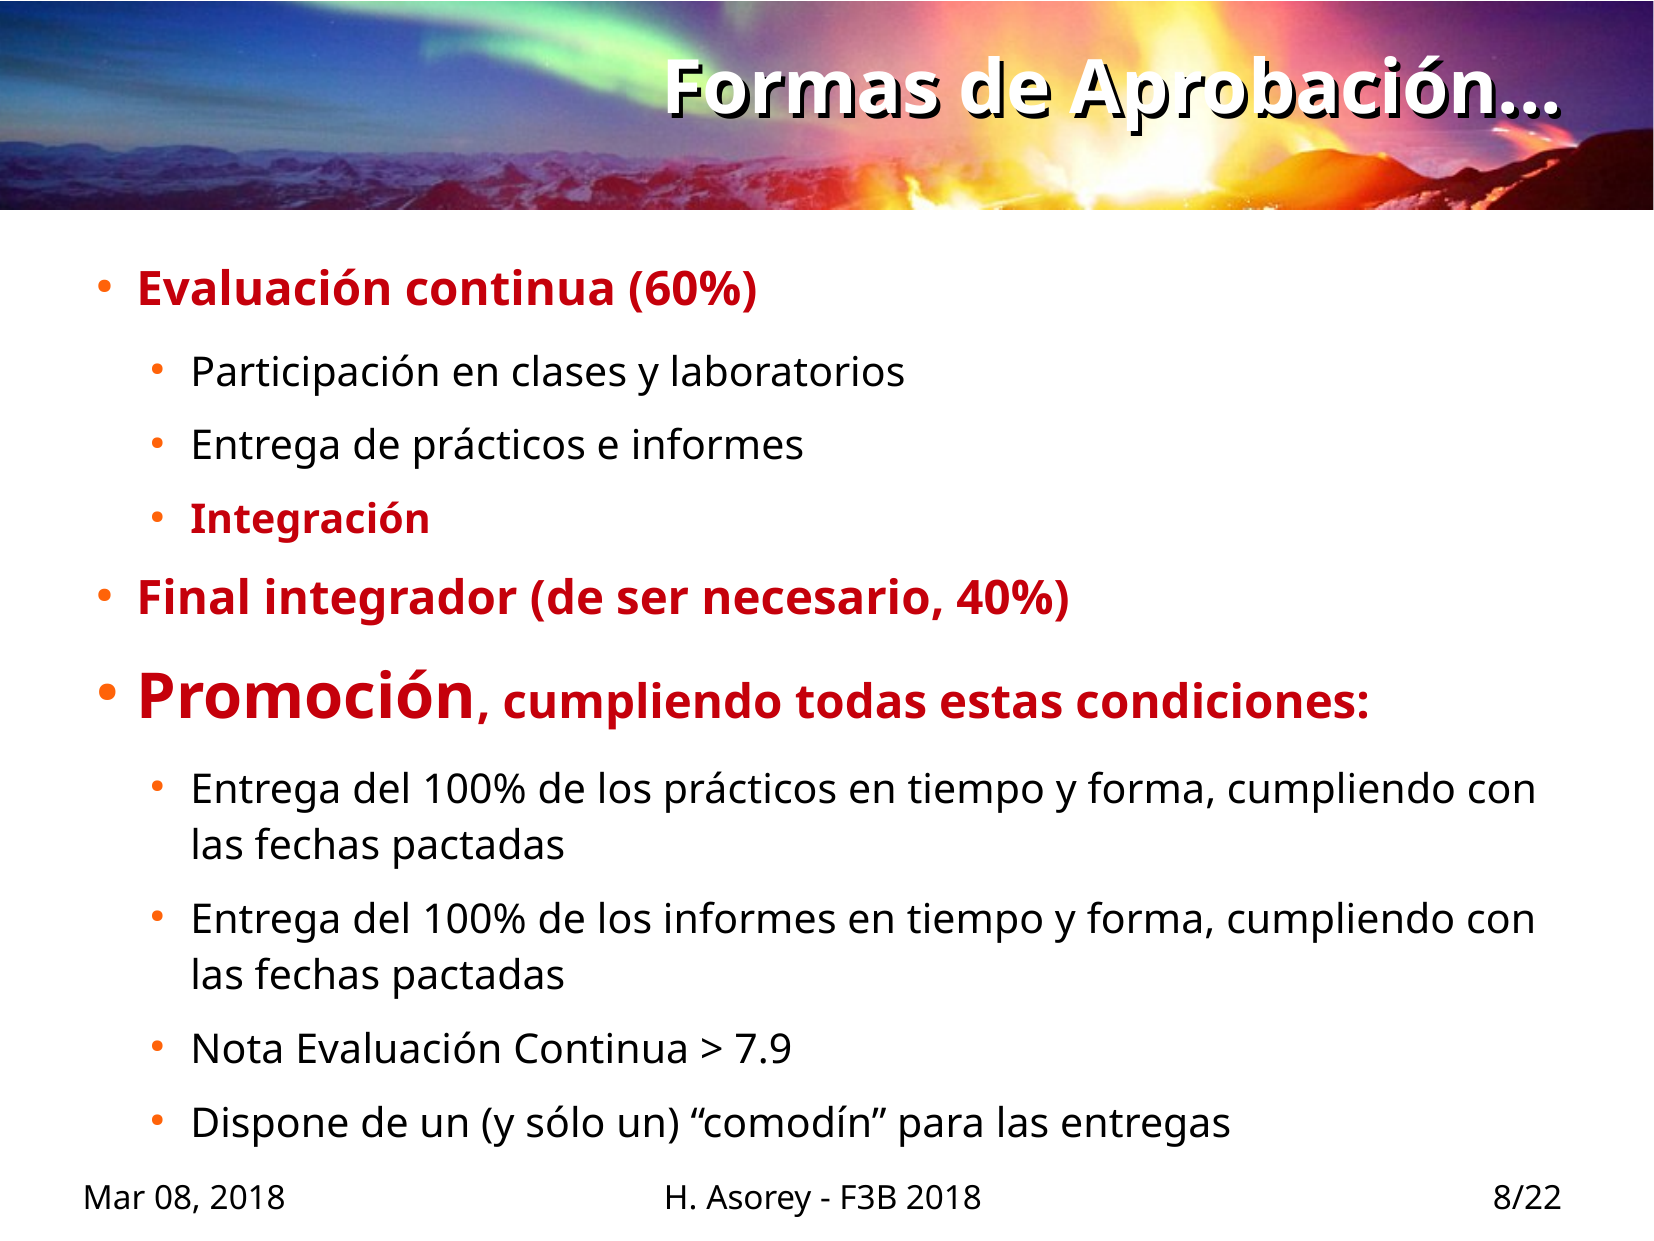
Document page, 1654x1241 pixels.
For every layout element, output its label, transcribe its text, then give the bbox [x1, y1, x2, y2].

list Evaluación continua (60%) Participación en clases y laboratorios Entrega de prácticos e informes Integración Final integrador (de ser necesario, 40%) Promoción, cumpliendo todas estas condiciones: Entrega del 100% de los prácticos en tiempo y forma, cumpliendo con las fechas pactadas Entrega del 100% de los informes en tiempo y forma, cumpliendo con las fechas pactadas Nota Evaluación Continua > 7.9 Dispone de un (y sólo un) “comodín” para las entregas [82, 255, 1571, 1156]
title Formas de Aprobación... [75, 19, 1564, 151]
picture [0, 1, 1654, 210]
